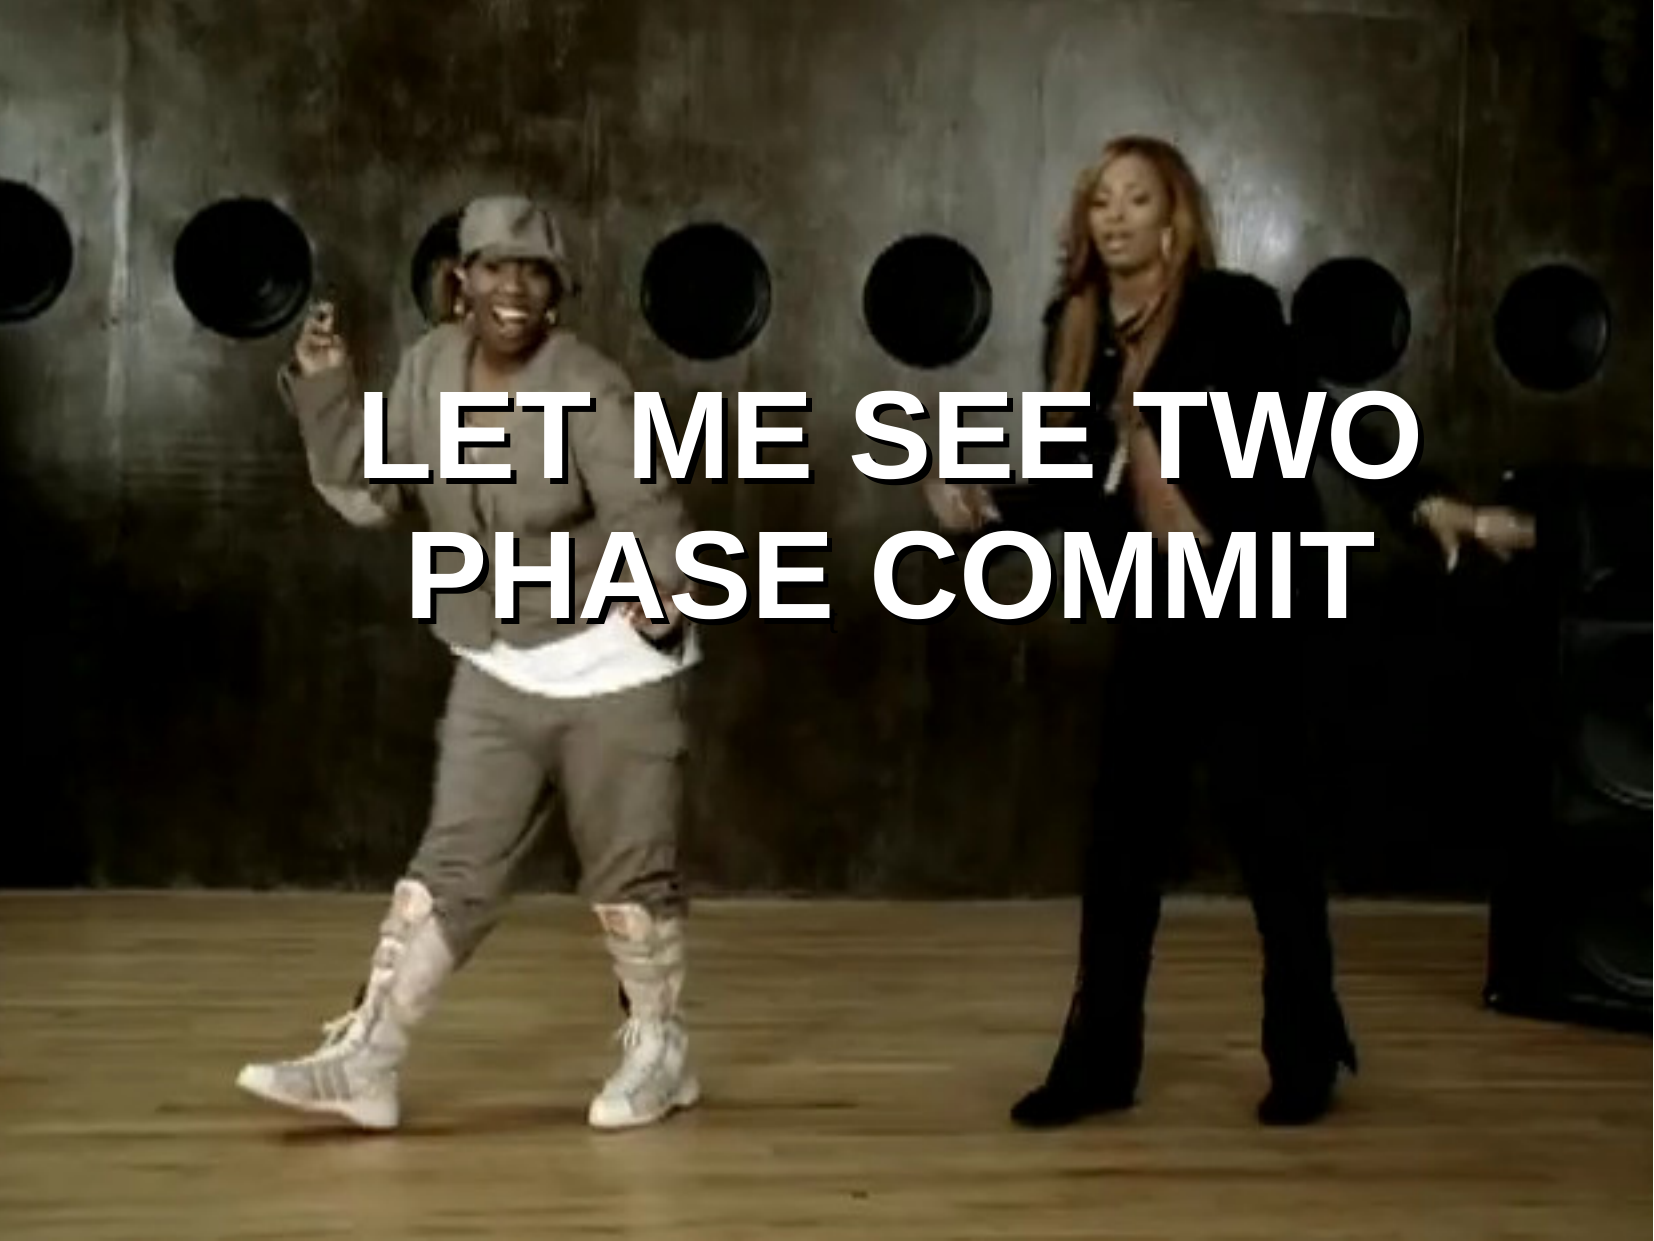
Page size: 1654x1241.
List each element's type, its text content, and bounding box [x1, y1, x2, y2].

title LET ME SEE TWO PHASE COMMIT [146, 365, 1635, 646]
picture [0, 0, 1653, 1241]
